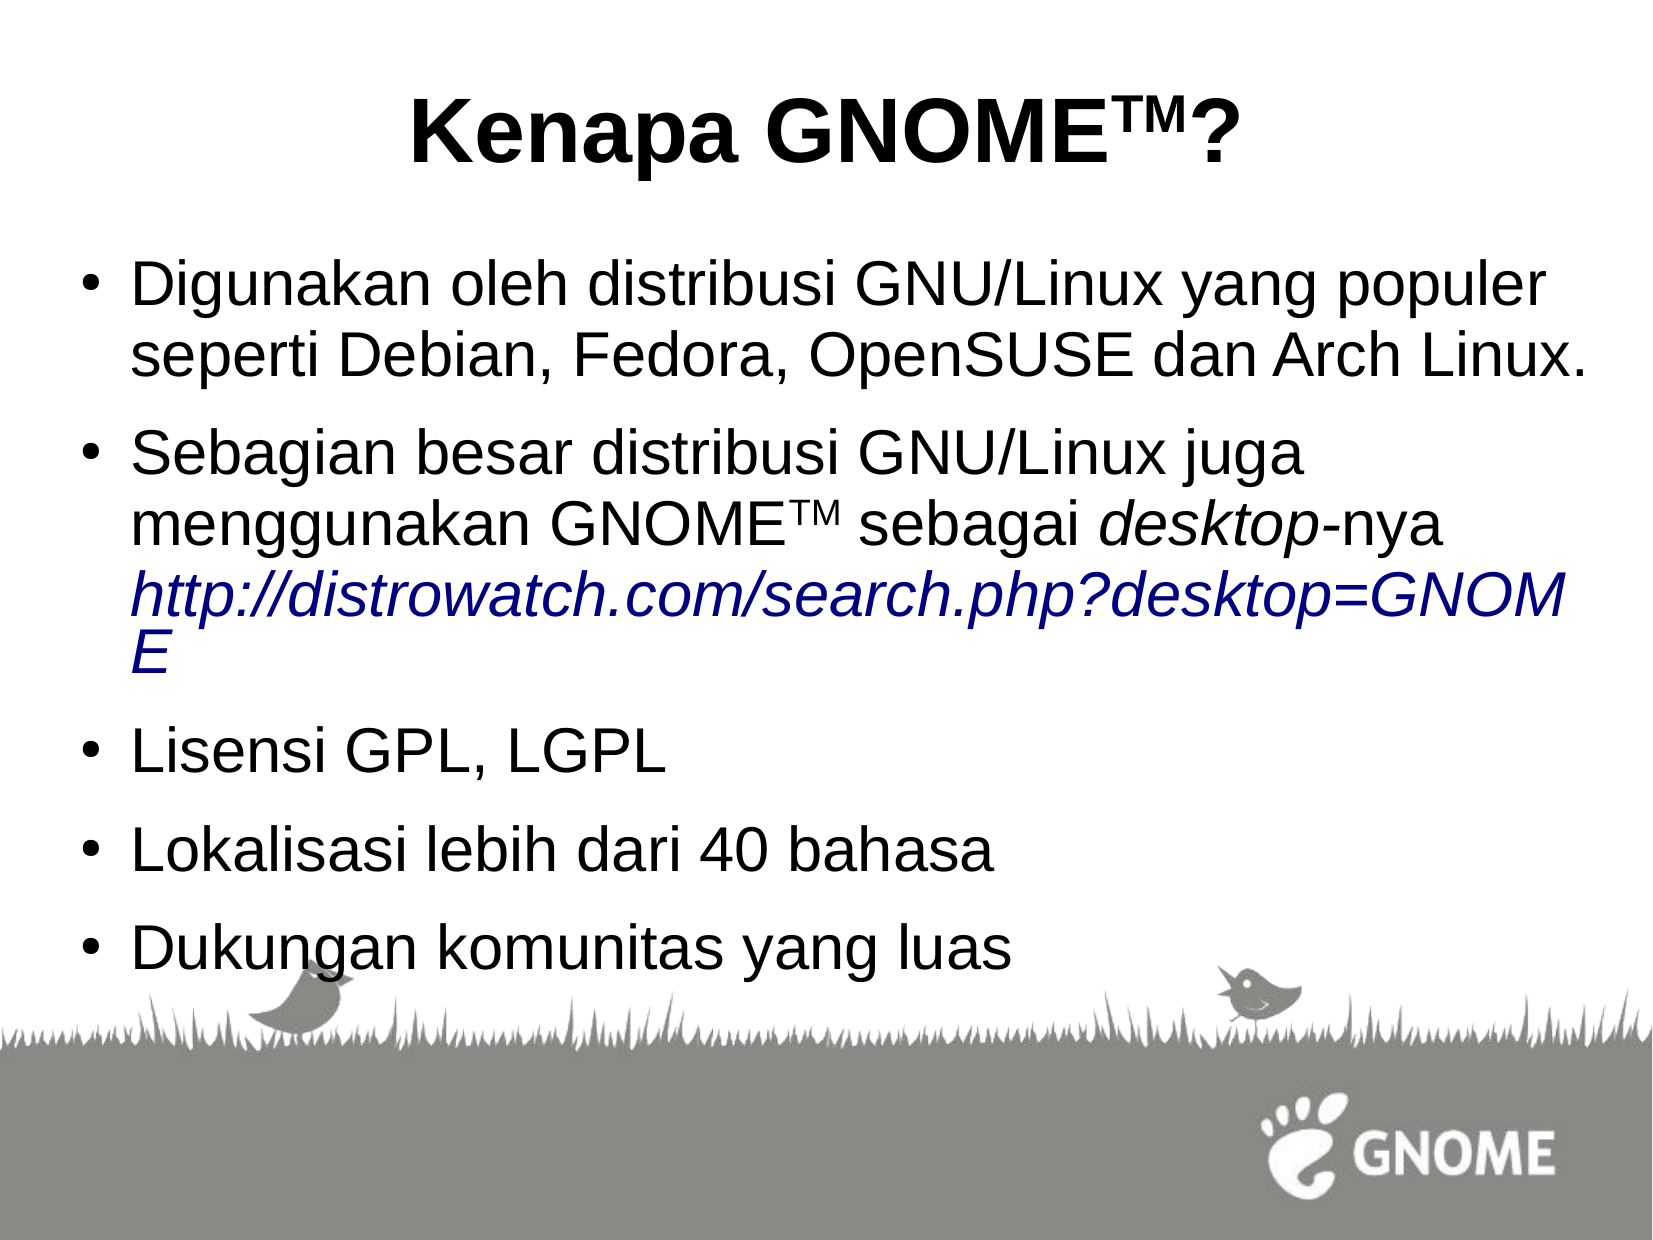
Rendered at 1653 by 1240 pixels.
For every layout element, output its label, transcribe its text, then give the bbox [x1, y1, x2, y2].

title Kenapa GNOMETM? [68, 25, 1584, 237]
picture [0, 0, 1653, 1240]
list Digunakan oleh distribusi GNU/Linux yang populer seperti Debian, Fedora, OpenSUSE dan Arch Linux. Sebagian besar distribusi GNU/Linux juga menggunakan GNOMETM sebagai desktop-nya http://distrowatch.com/search.php?desktop=GNOME Lisensi GPL, LGPL Lokalisasi lebih dari 40 bahasa Dukungan komunitas yang luas [62, 248, 1595, 945]
